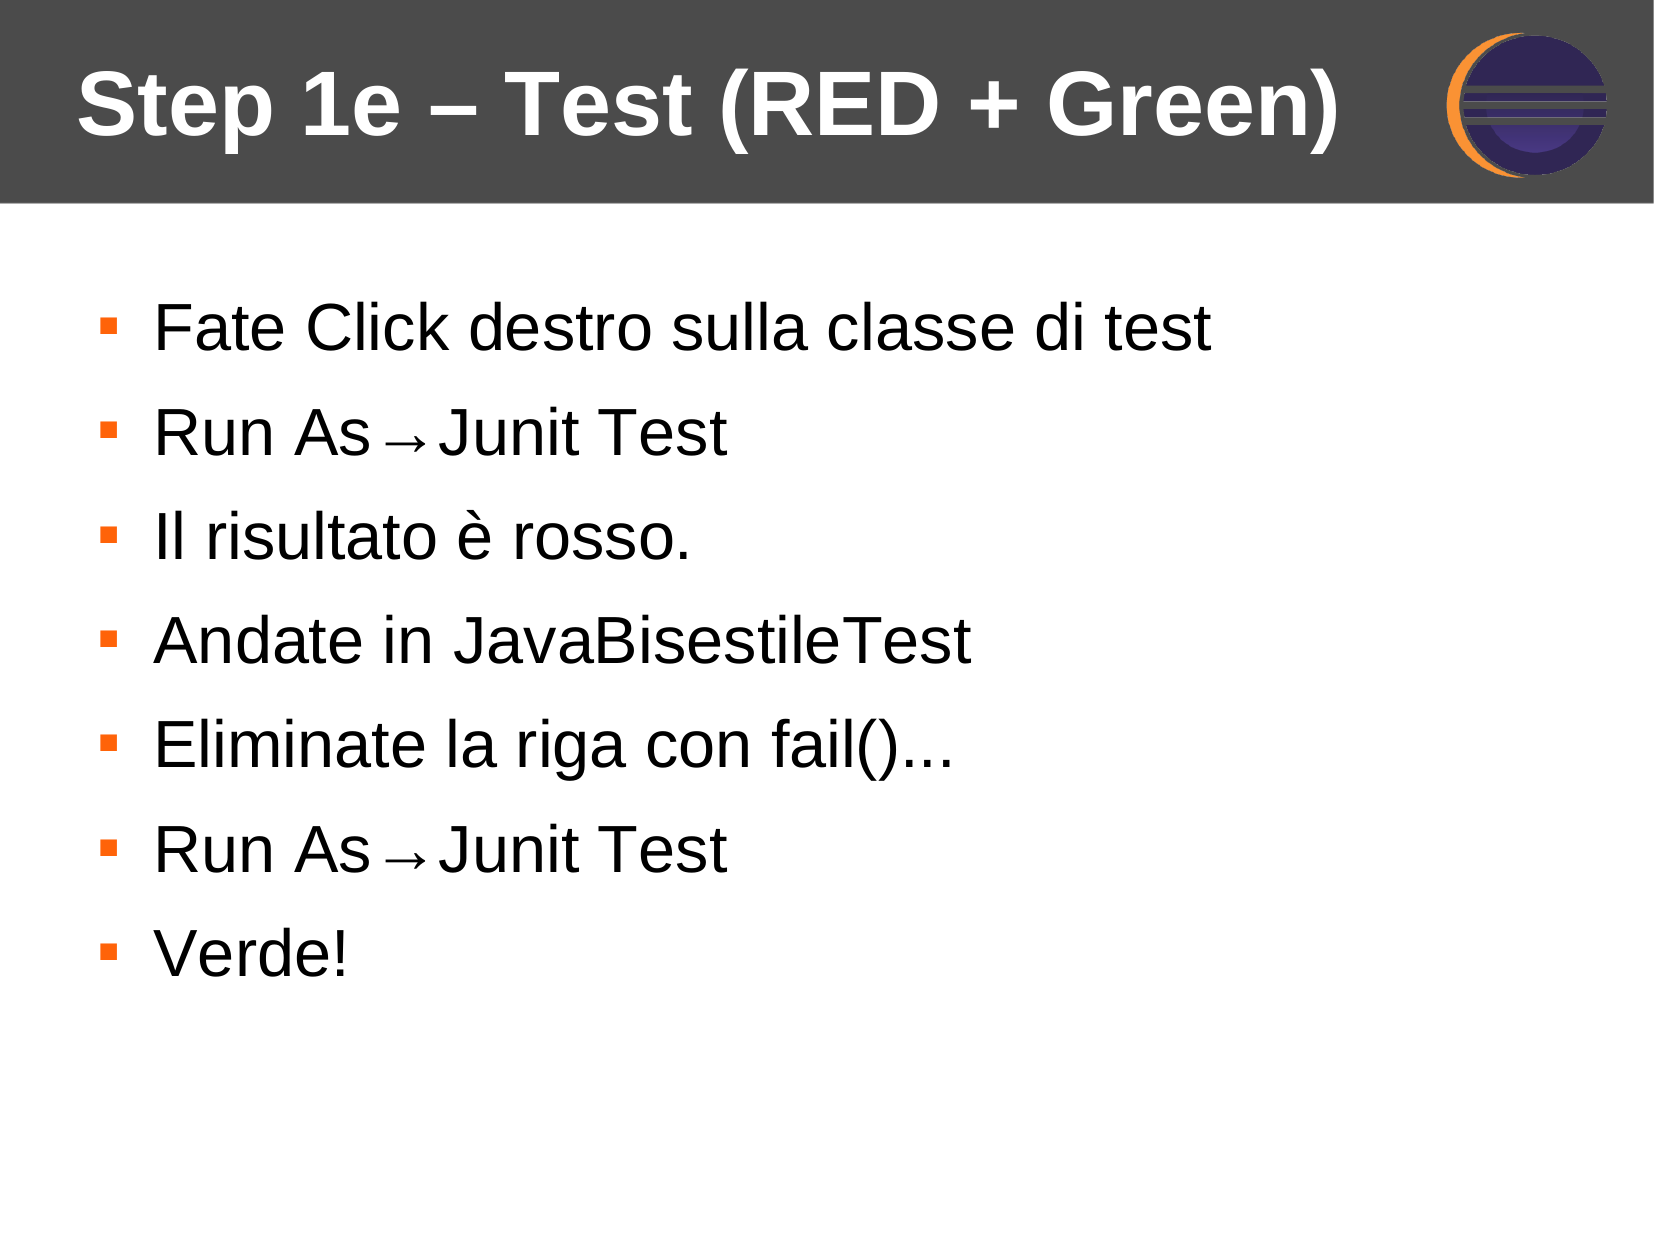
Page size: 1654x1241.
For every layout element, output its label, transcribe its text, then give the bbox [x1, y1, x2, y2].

picture [0, 0, 1654, 1241]
list Fate Click destro sulla classe di test Run As→Junit Test Il risultato è rosso. Andate in JavaBisestileTest Eliminate la riga con fail()... Run As→Junit Test Verde! [82, 290, 1571, 1109]
title Step 1e – Test (RED + Green) [76, 0, 1387, 208]
